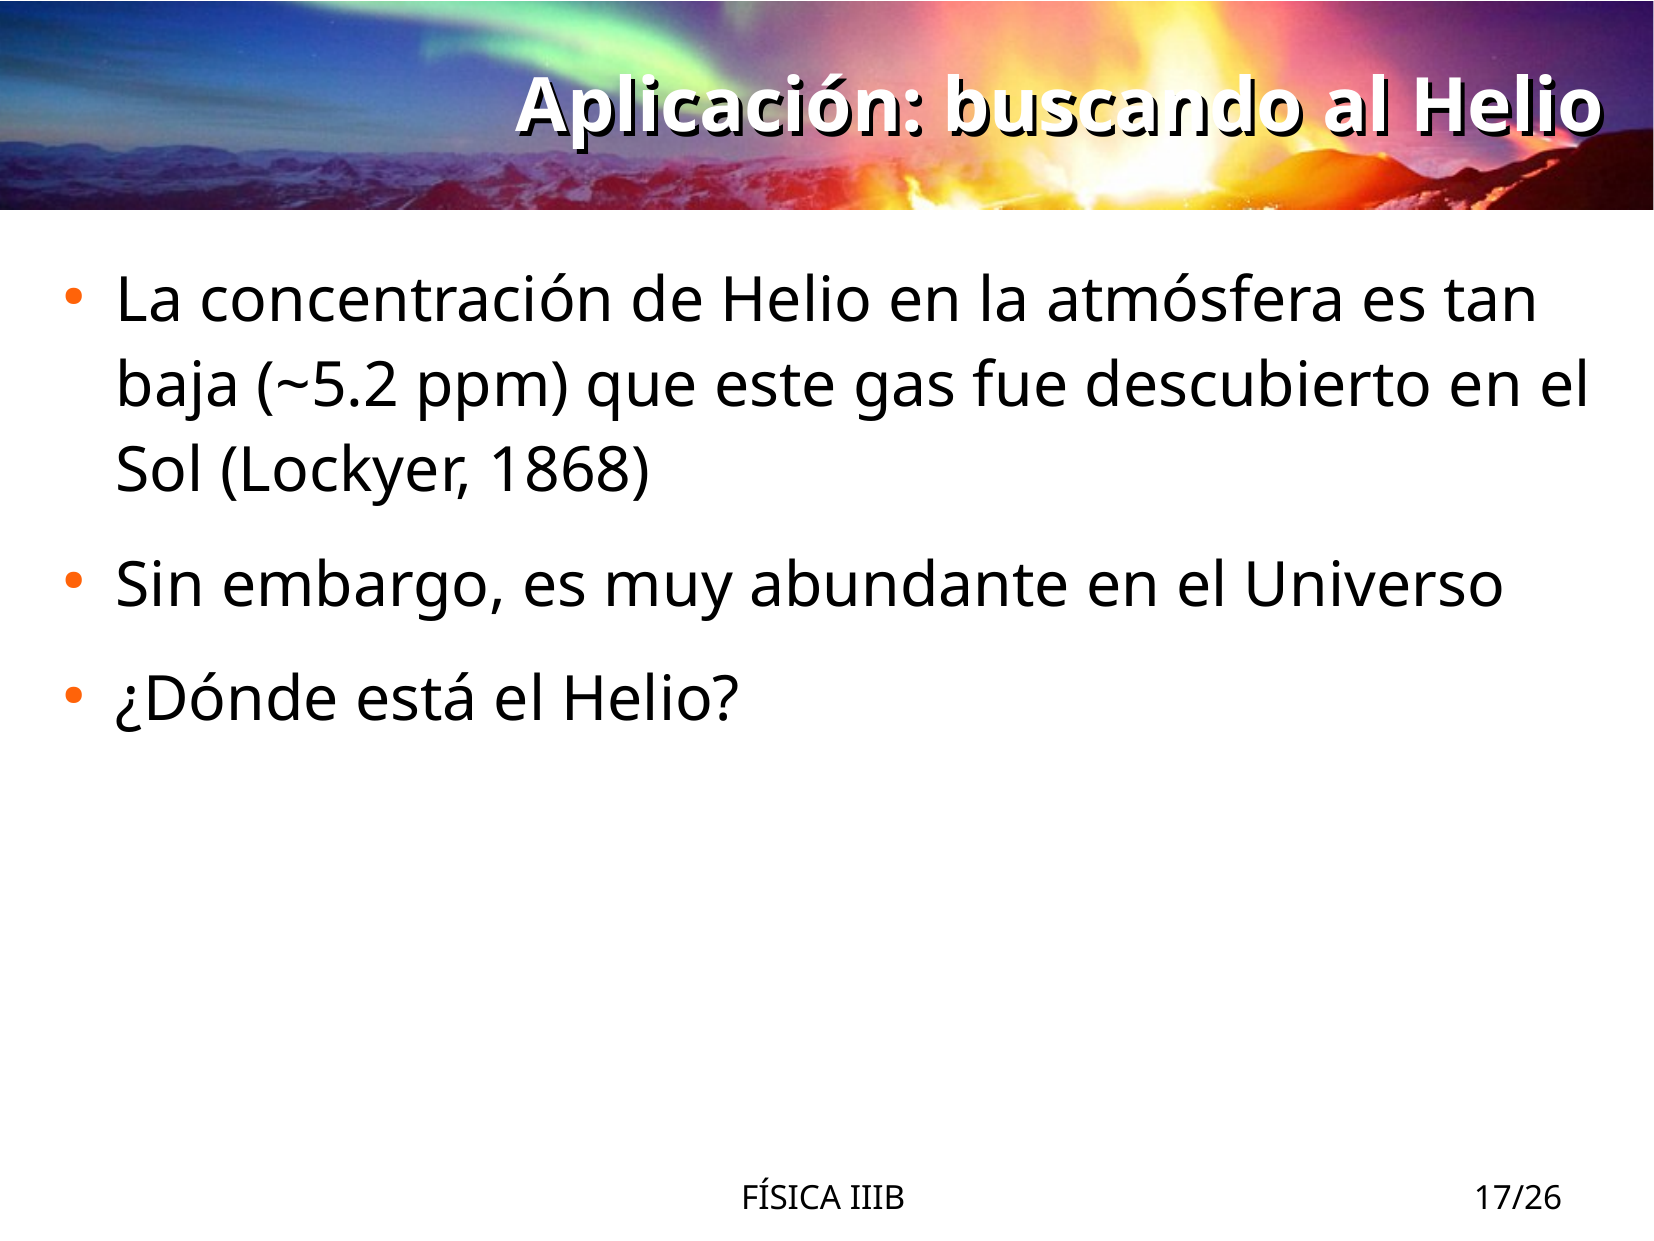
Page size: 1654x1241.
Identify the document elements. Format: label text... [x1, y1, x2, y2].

title Aplicación: buscando al Helio [45, 15, 1606, 191]
list La concentración de Helio en la atmósfera es tan baja (~5.2 ppm) que este gas fue descubierto en el Sol (Lockyer, 1868) Sin embargo, es muy abundante en el Universo ¿Dónde está el Helio? [45, 255, 1606, 1156]
picture [0, 1, 1654, 210]
